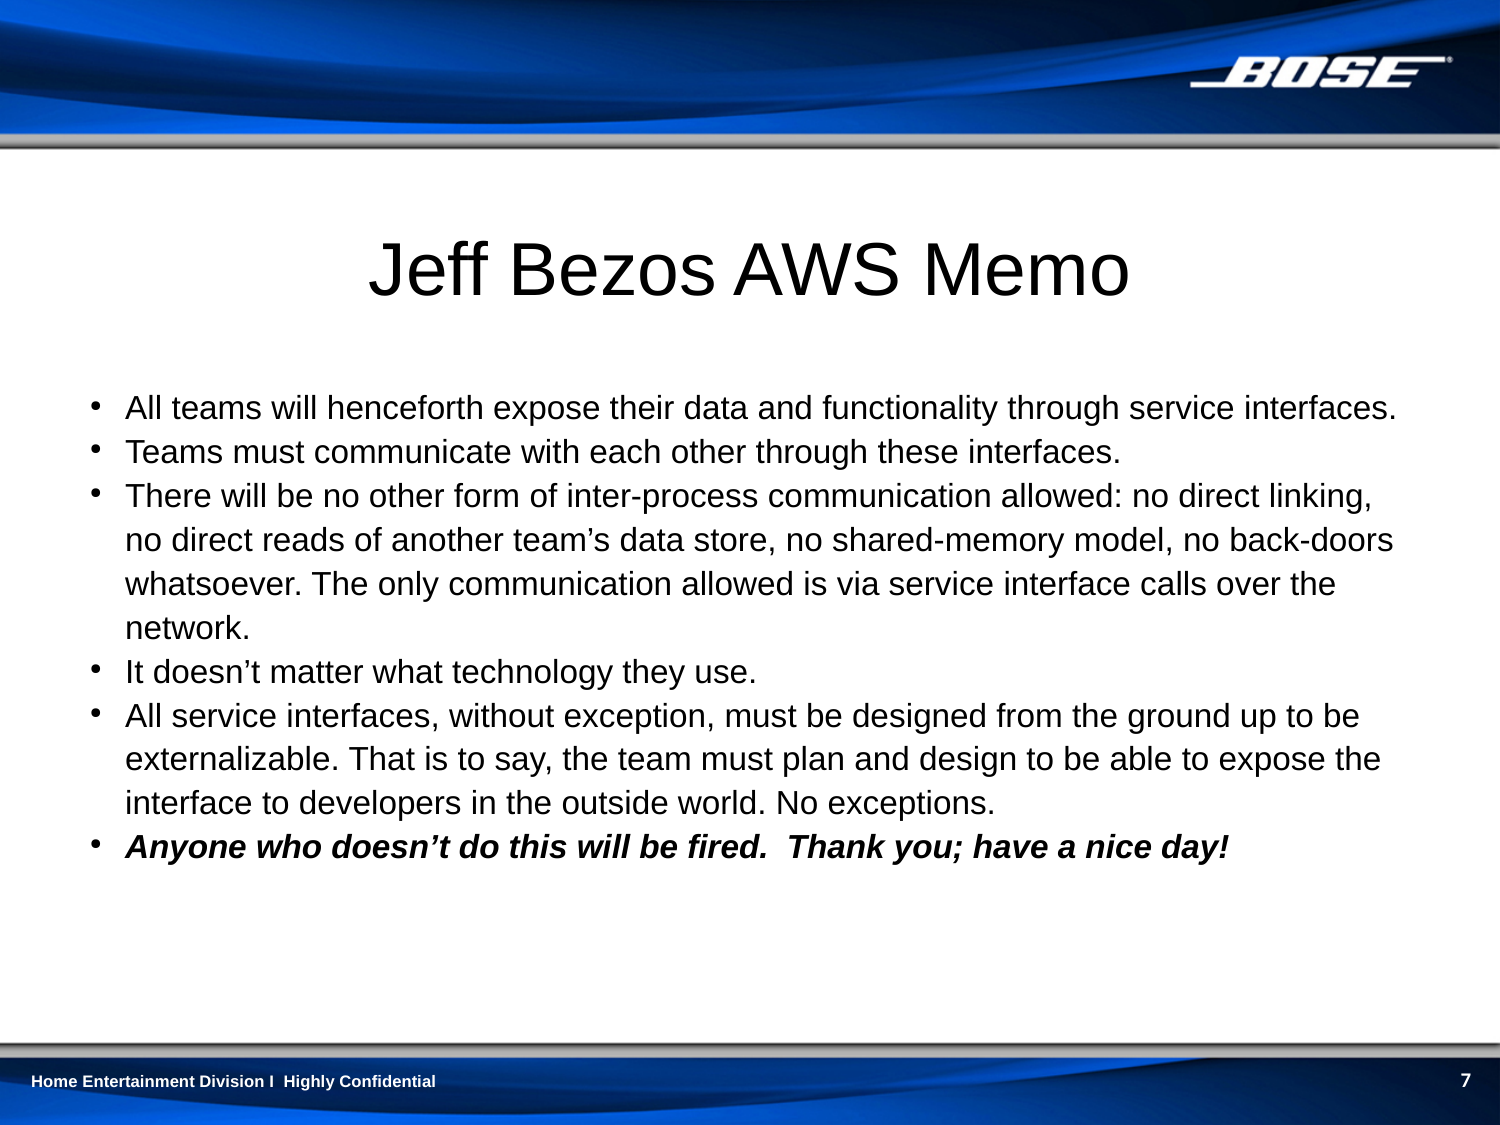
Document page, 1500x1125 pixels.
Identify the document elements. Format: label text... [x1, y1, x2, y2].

picture [0, 0, 1500, 1125]
text_box All teams will henceforth expose their data and functionality through service interfaces. Teams must communicate with each other through these interfaces. There will be no other form of inter-process communication allowed: no direct linking, no direct reads of another team’s data store, no shared-memory model, no back-doors whatsoever. The only communication allowed is via service interface calls over the network. It doesn’t matter what technology they use. All service interfaces, without exception, must be designed from the ground up to be externalizable. That is to say, the team must plan and design to be able to expose the interface to developers in the outside world. No exceptions. Anyone who doesn’t do this will be fired. Thank you; have a nice day! [74, 375, 1425, 1003]
text_box Jeff Bezos AWS Memo [74, 185, 1425, 345]
